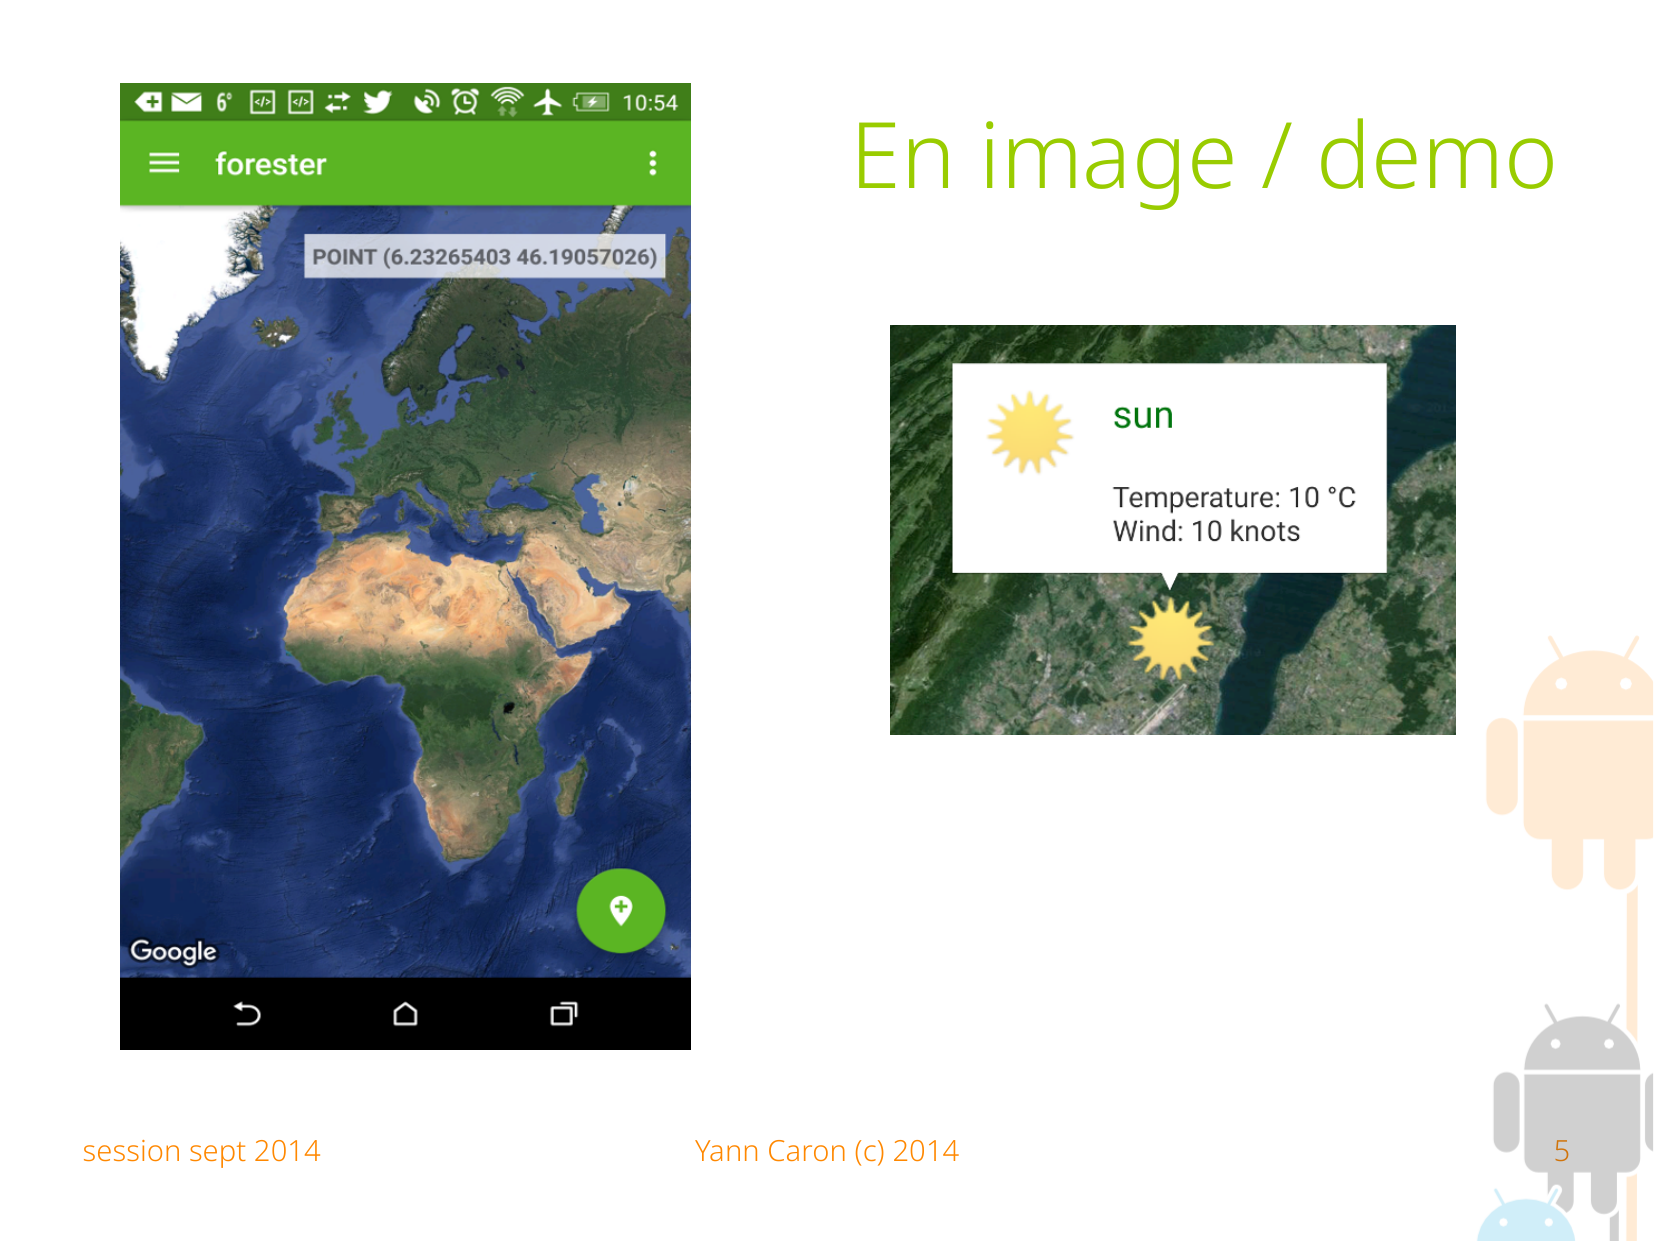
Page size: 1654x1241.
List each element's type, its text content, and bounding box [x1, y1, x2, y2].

title En image / demo [840, 45, 1571, 261]
picture [120, 83, 1654, 1241]
